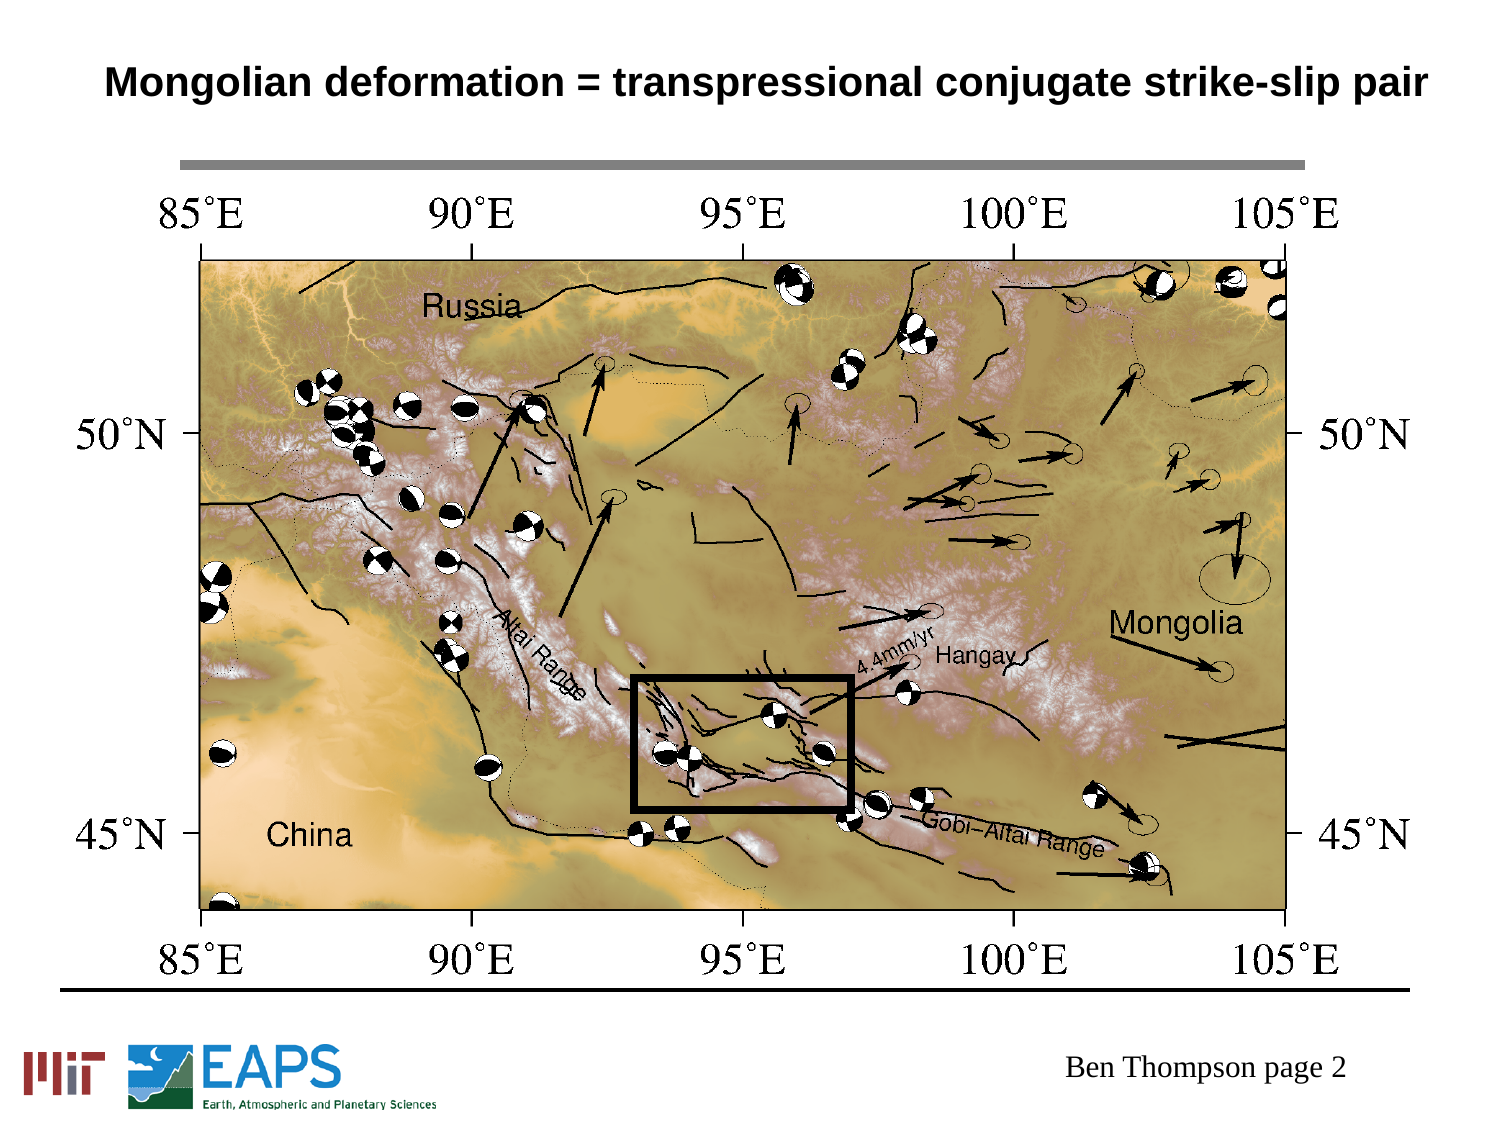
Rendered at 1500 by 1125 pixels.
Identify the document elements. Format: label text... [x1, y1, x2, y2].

picture [128, 1044, 436, 1110]
picture [75, 195, 1411, 976]
title Mongolian deformation = transpressional conjugate strike-slip pair [90, 5, 1456, 158]
